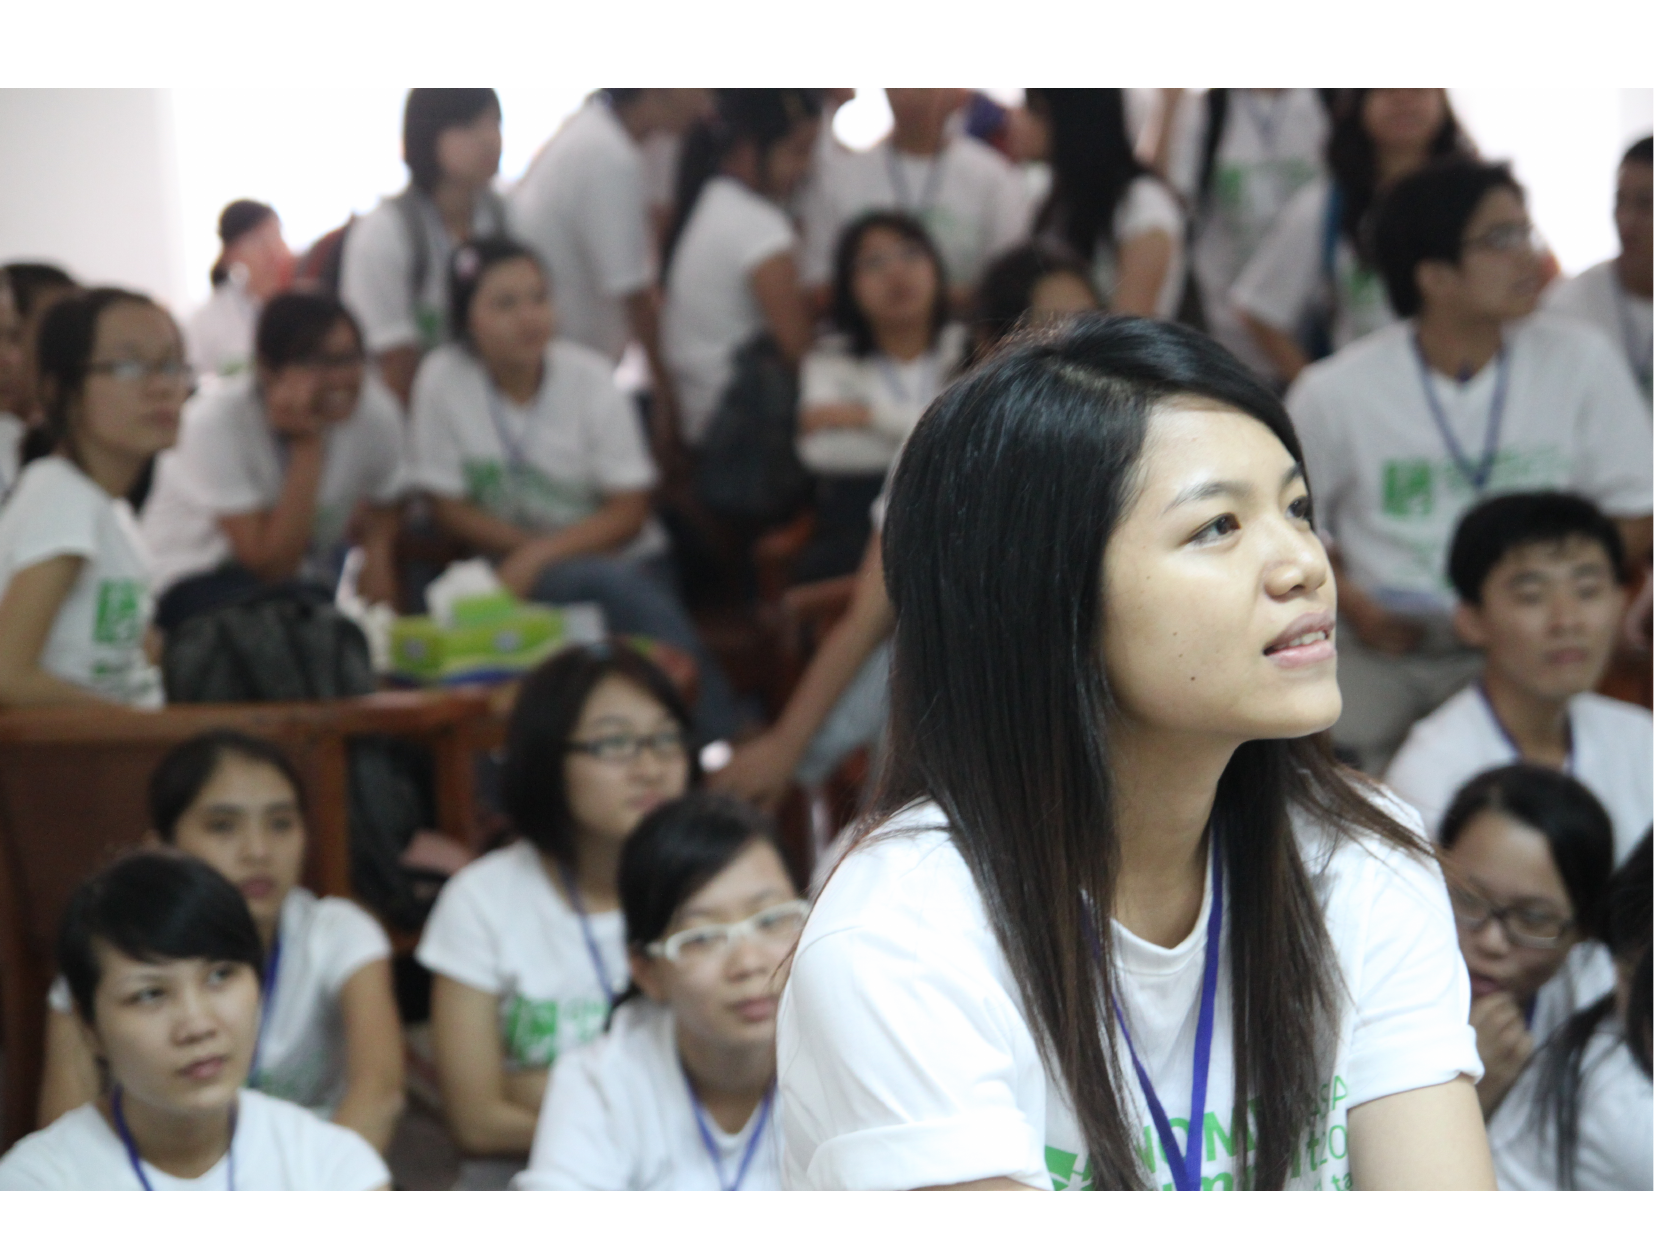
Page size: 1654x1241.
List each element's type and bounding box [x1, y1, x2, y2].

picture [0, 88, 1654, 1191]
